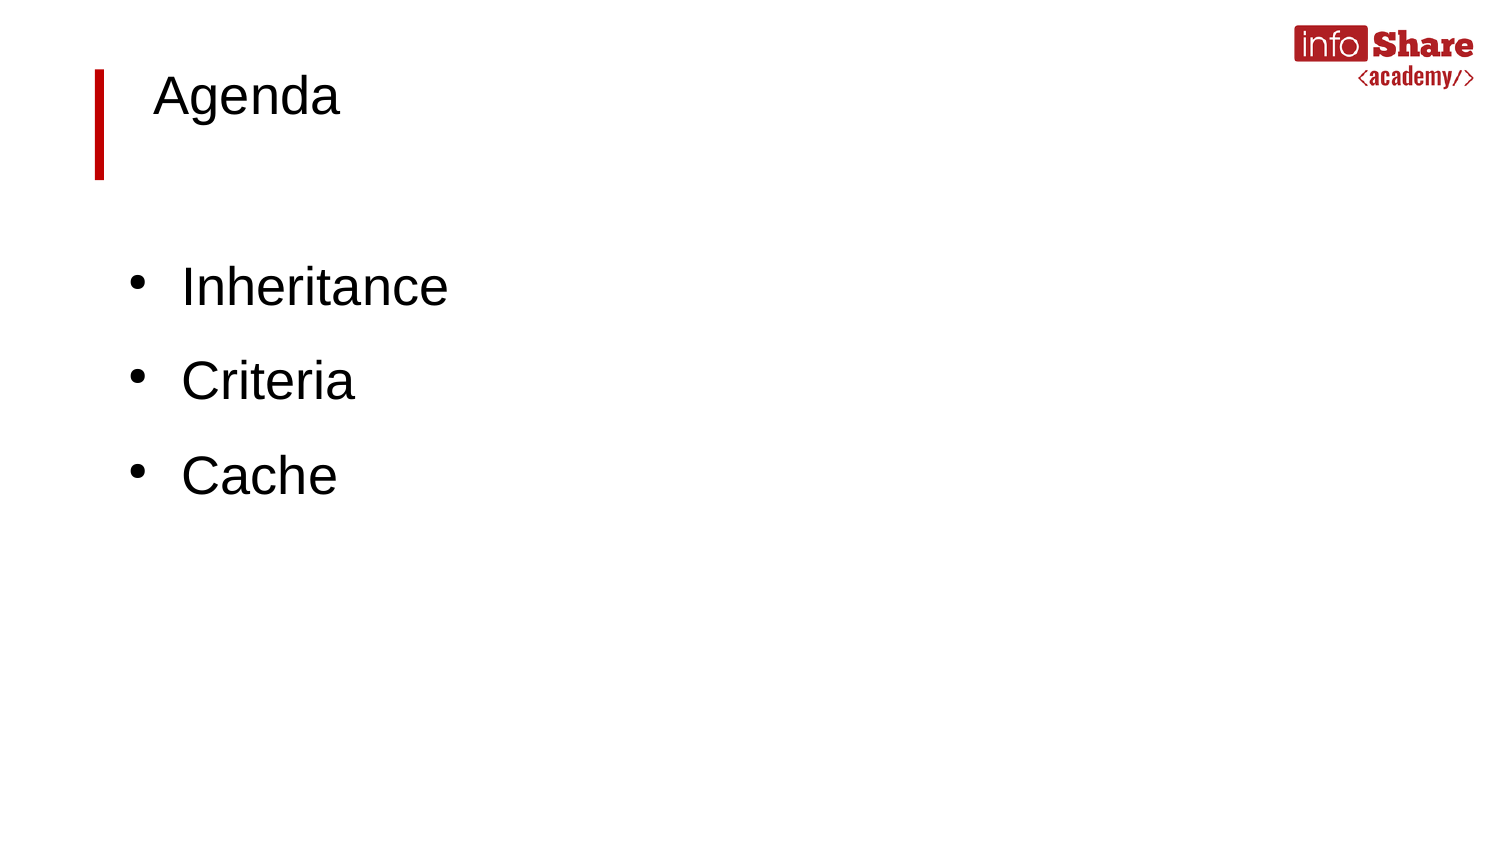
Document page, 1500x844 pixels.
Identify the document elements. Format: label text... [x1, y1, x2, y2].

title Agenda [138, 45, 668, 187]
picture [1267, 0, 1500, 117]
list Inheritance Criteria Cache [95, 236, 1075, 753]
